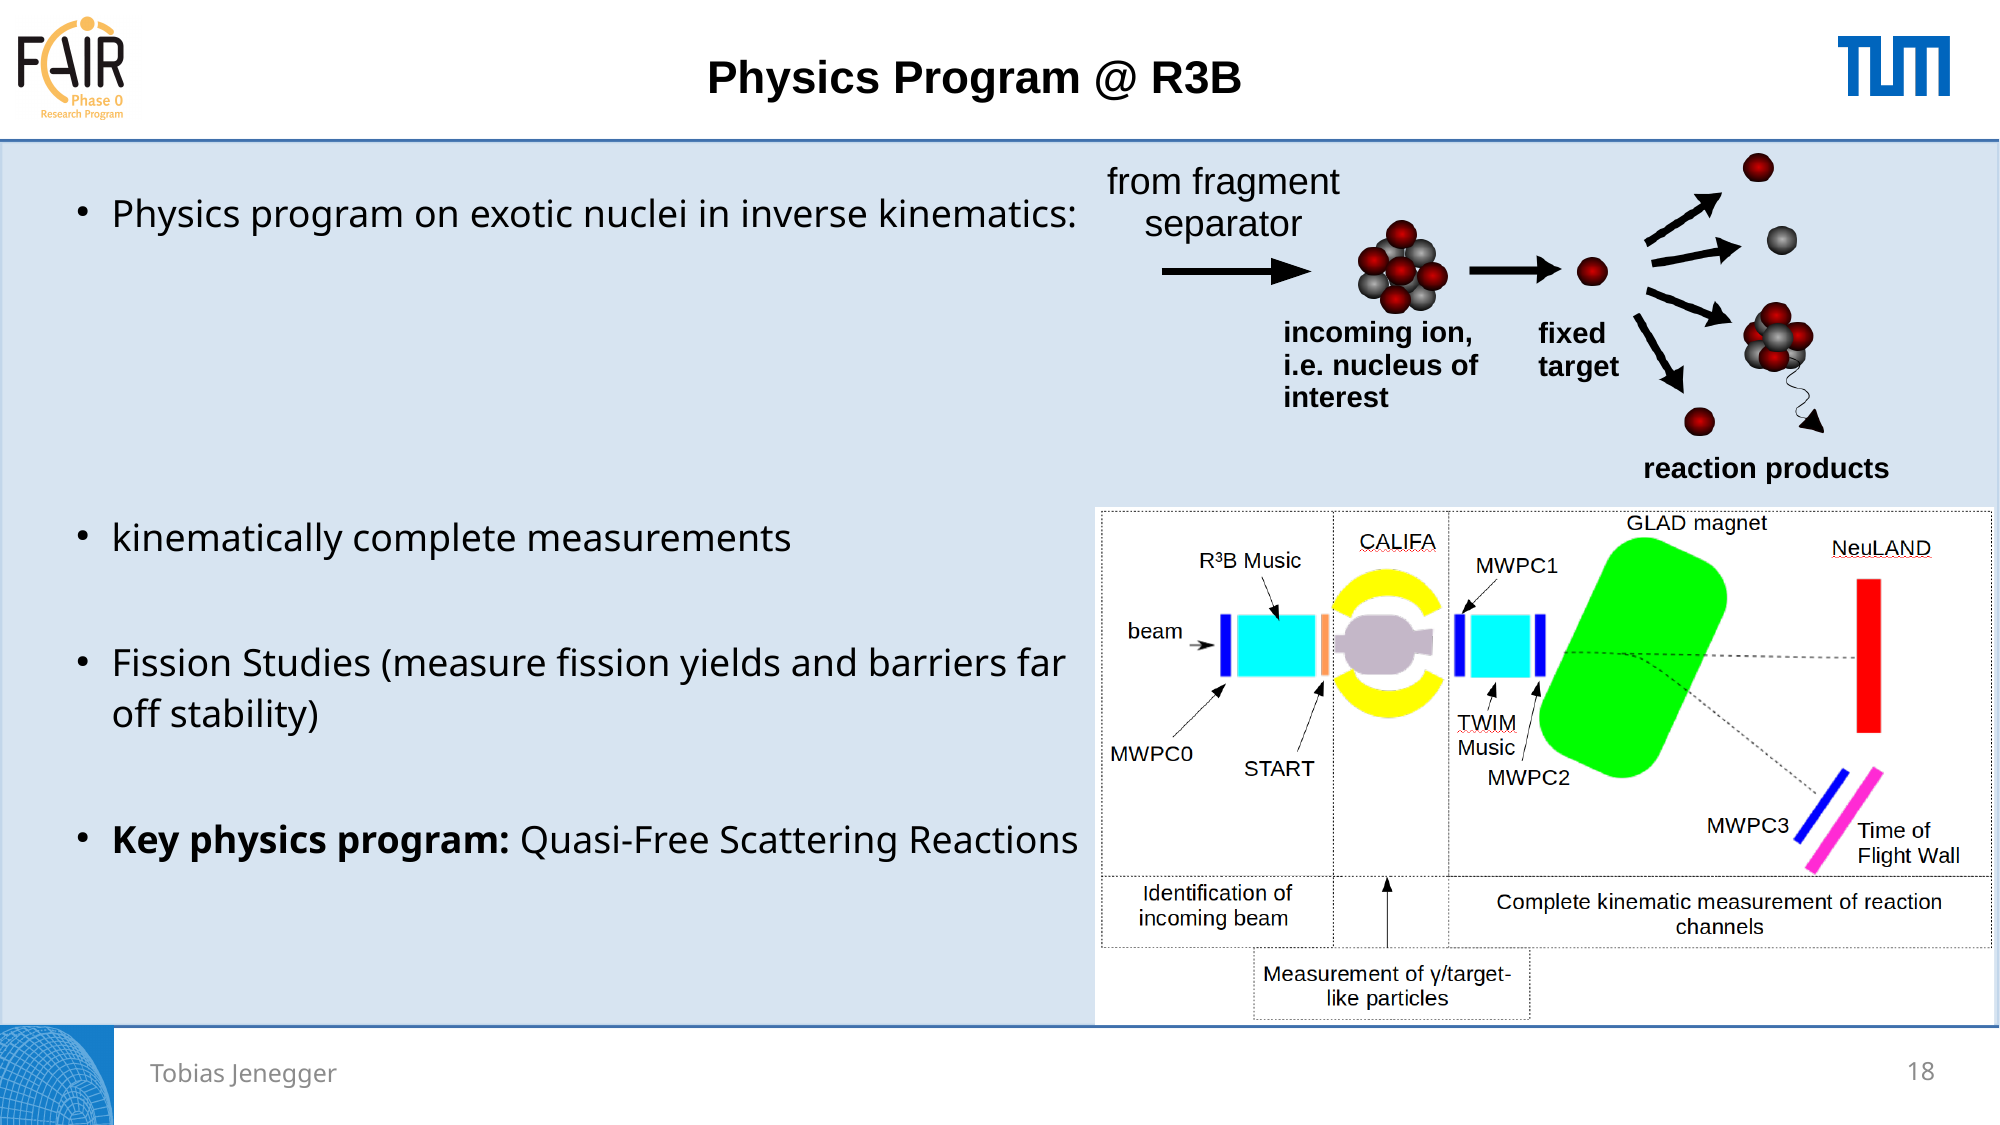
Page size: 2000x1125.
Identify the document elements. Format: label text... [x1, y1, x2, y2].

text_box Physics program on exotic nuclei in inverse kinematics: kinematically complete measurements Fission Studies (measure fission yields and barriers far off stability) Key physics program: Quasi-Free Scattering Reactions [61, 179, 1121, 957]
picture [15, 15, 142, 120]
text_box [1250, 114, 1566, 153]
text_box from fragment separator [1073, 153, 1374, 253]
text_box Physics Program @ R3B [300, 45, 1651, 112]
picture [1358, 153, 1824, 436]
text_box fixed target [1523, 310, 1644, 391]
picture [1838, 36, 1950, 96]
text_box reaction products [1628, 445, 1914, 507]
text_box incoming ion, i.e. nucleus of interest [1268, 308, 1494, 422]
picture [0, 1025, 114, 1125]
picture [1095, 507, 1995, 1025]
